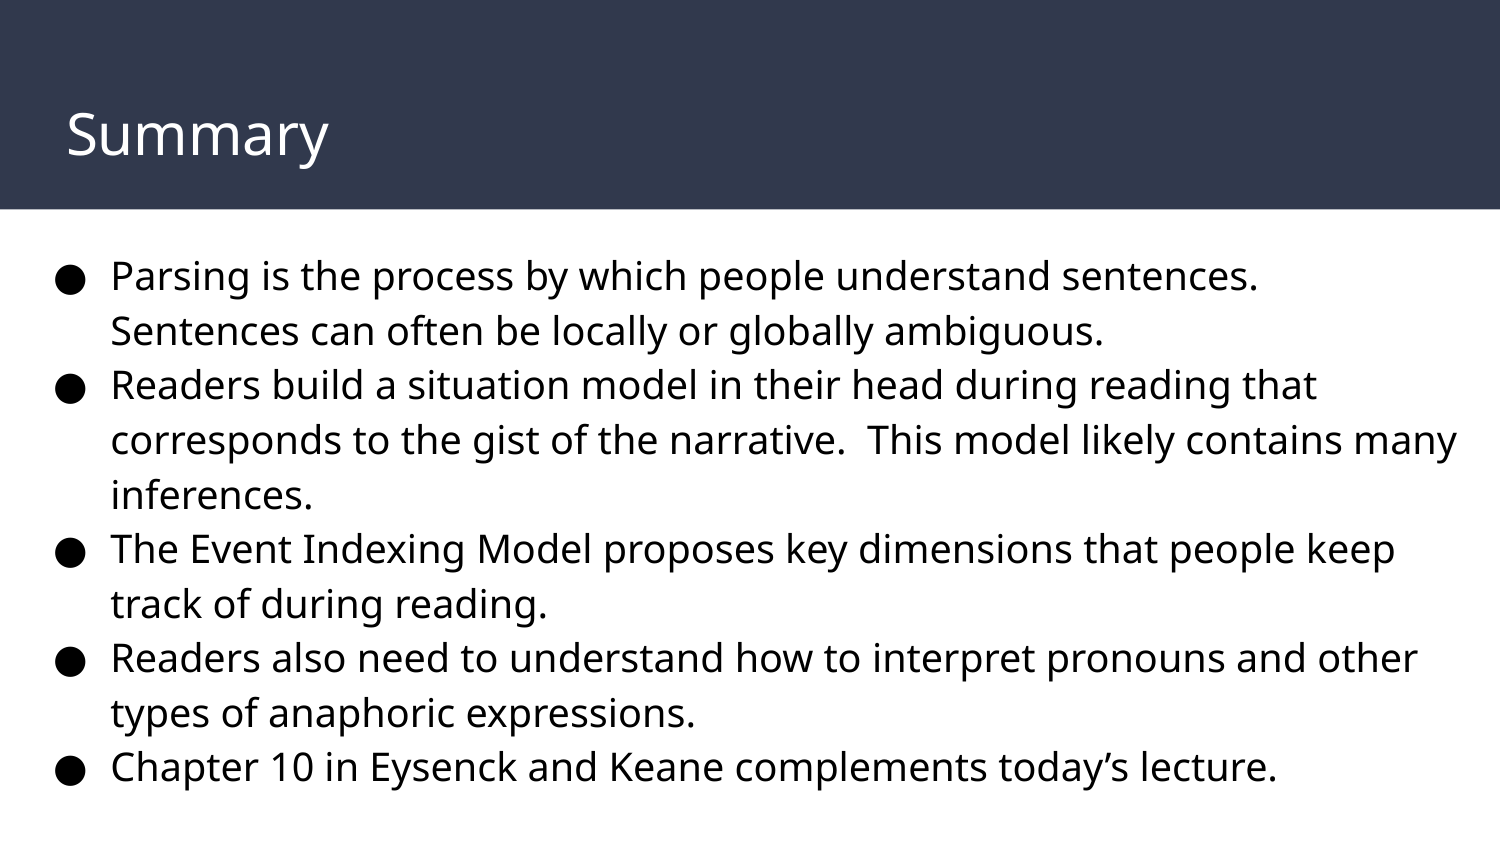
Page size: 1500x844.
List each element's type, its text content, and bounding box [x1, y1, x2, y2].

title Summary [51, 82, 1449, 185]
text_box Parsing is the process by which people understand sentences. Sentences can often be locally or globally ambiguous. Readers build a situation model in their head during reading that corresponds to the gist of the narrative. This model likely contains many inferences. The Event Indexing Model proposes key dimensions that people keep track of during reading. Readers also need to understand how to interpret pronouns and other types of anaphoric expressions. Chapter 10 in Eysenck and Keane complements today’s lecture. [20, 229, 1481, 825]
